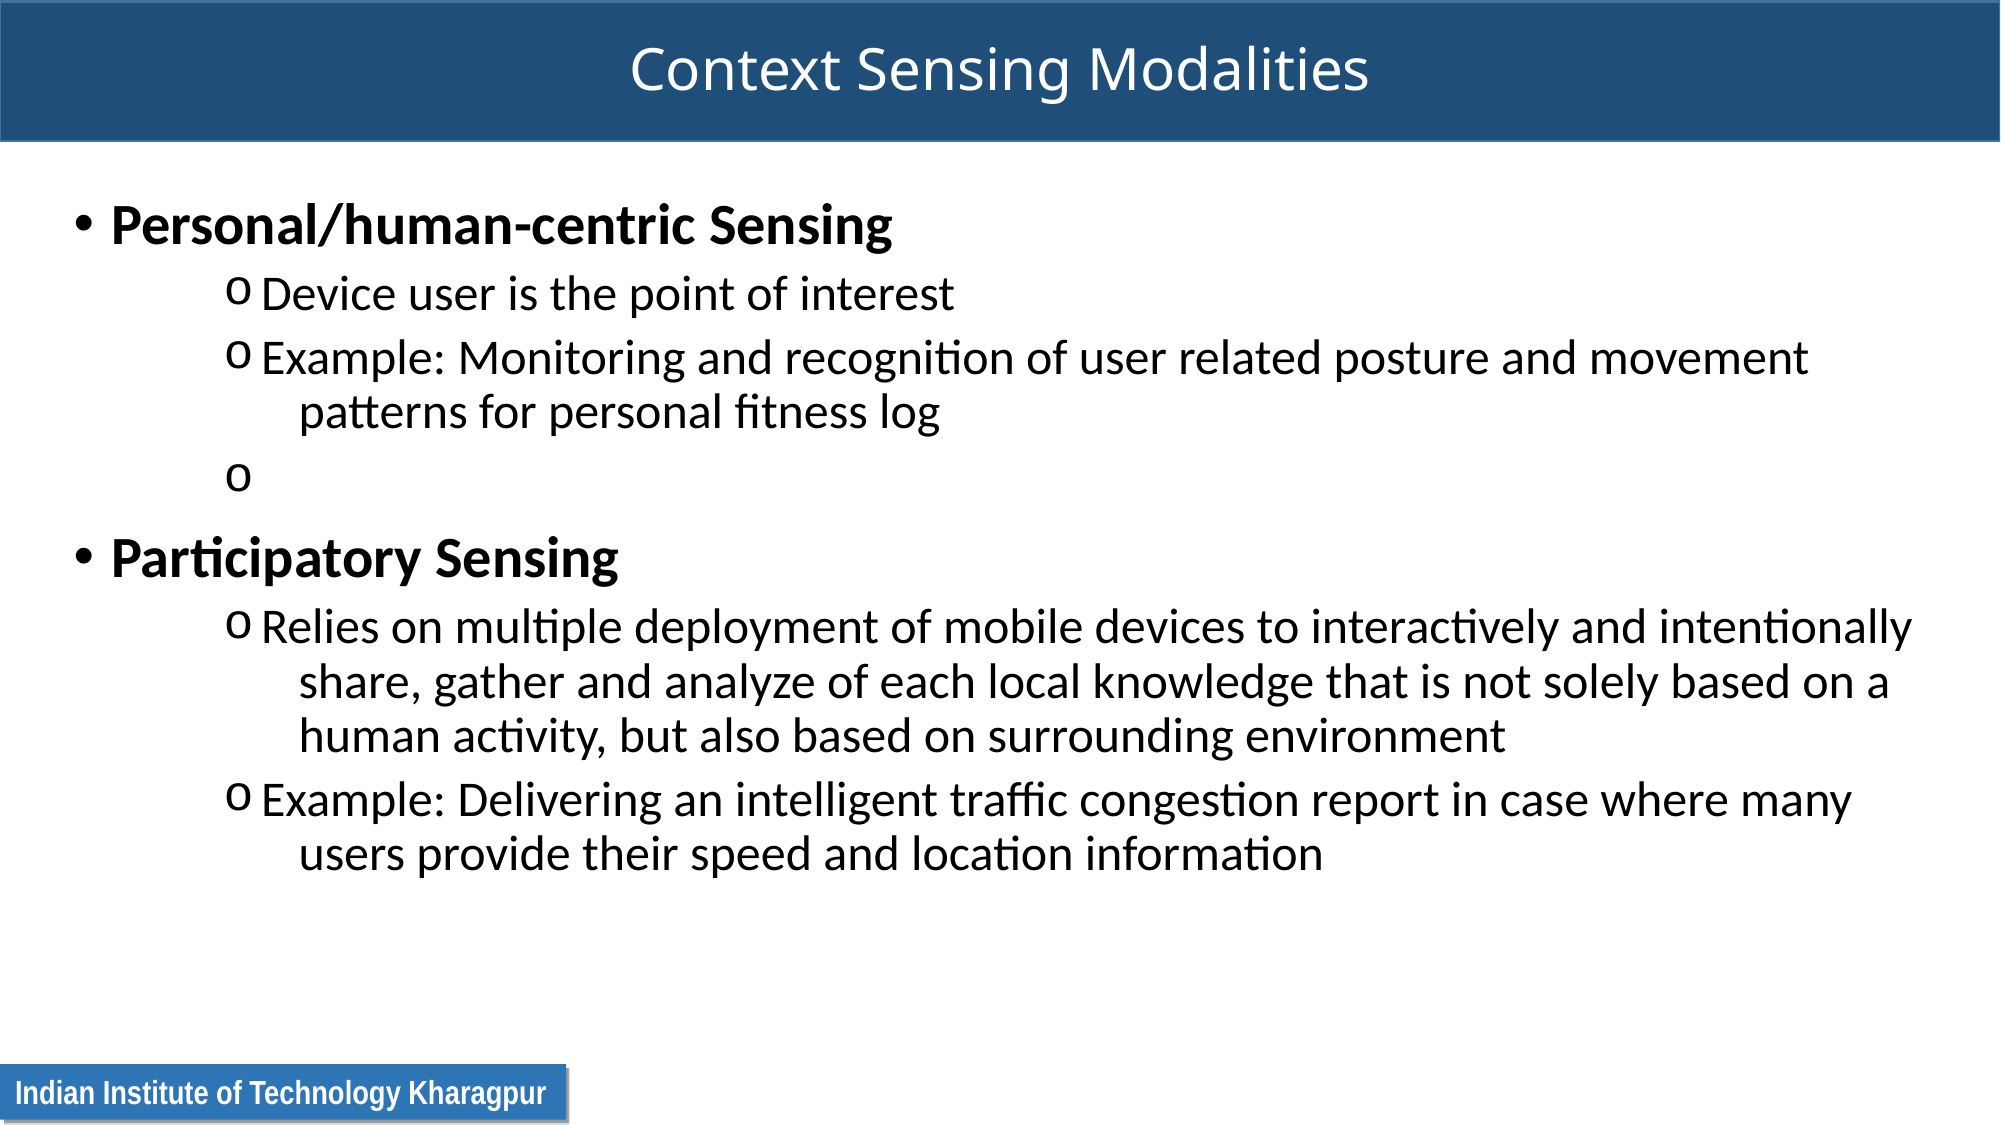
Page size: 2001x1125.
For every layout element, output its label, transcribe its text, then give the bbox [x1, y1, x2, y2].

title Context Sensing Modalities [0, 1, 2000, 141]
list Personal/human-centric Sensing Device user is the point of interest Example: Monitoring and recognition of user related posture and movement patterns for personal fitness log Participatory Sensing Relies on multiple deployment of mobile devices to interactively and intentionally share, gather and analyze of each local knowledge that is not solely based on a human activity, but also based on surrounding environment Example: Delivering an intelligent traffic congestion report in case where many users provide their speed and location information [58, 186, 1954, 1065]
